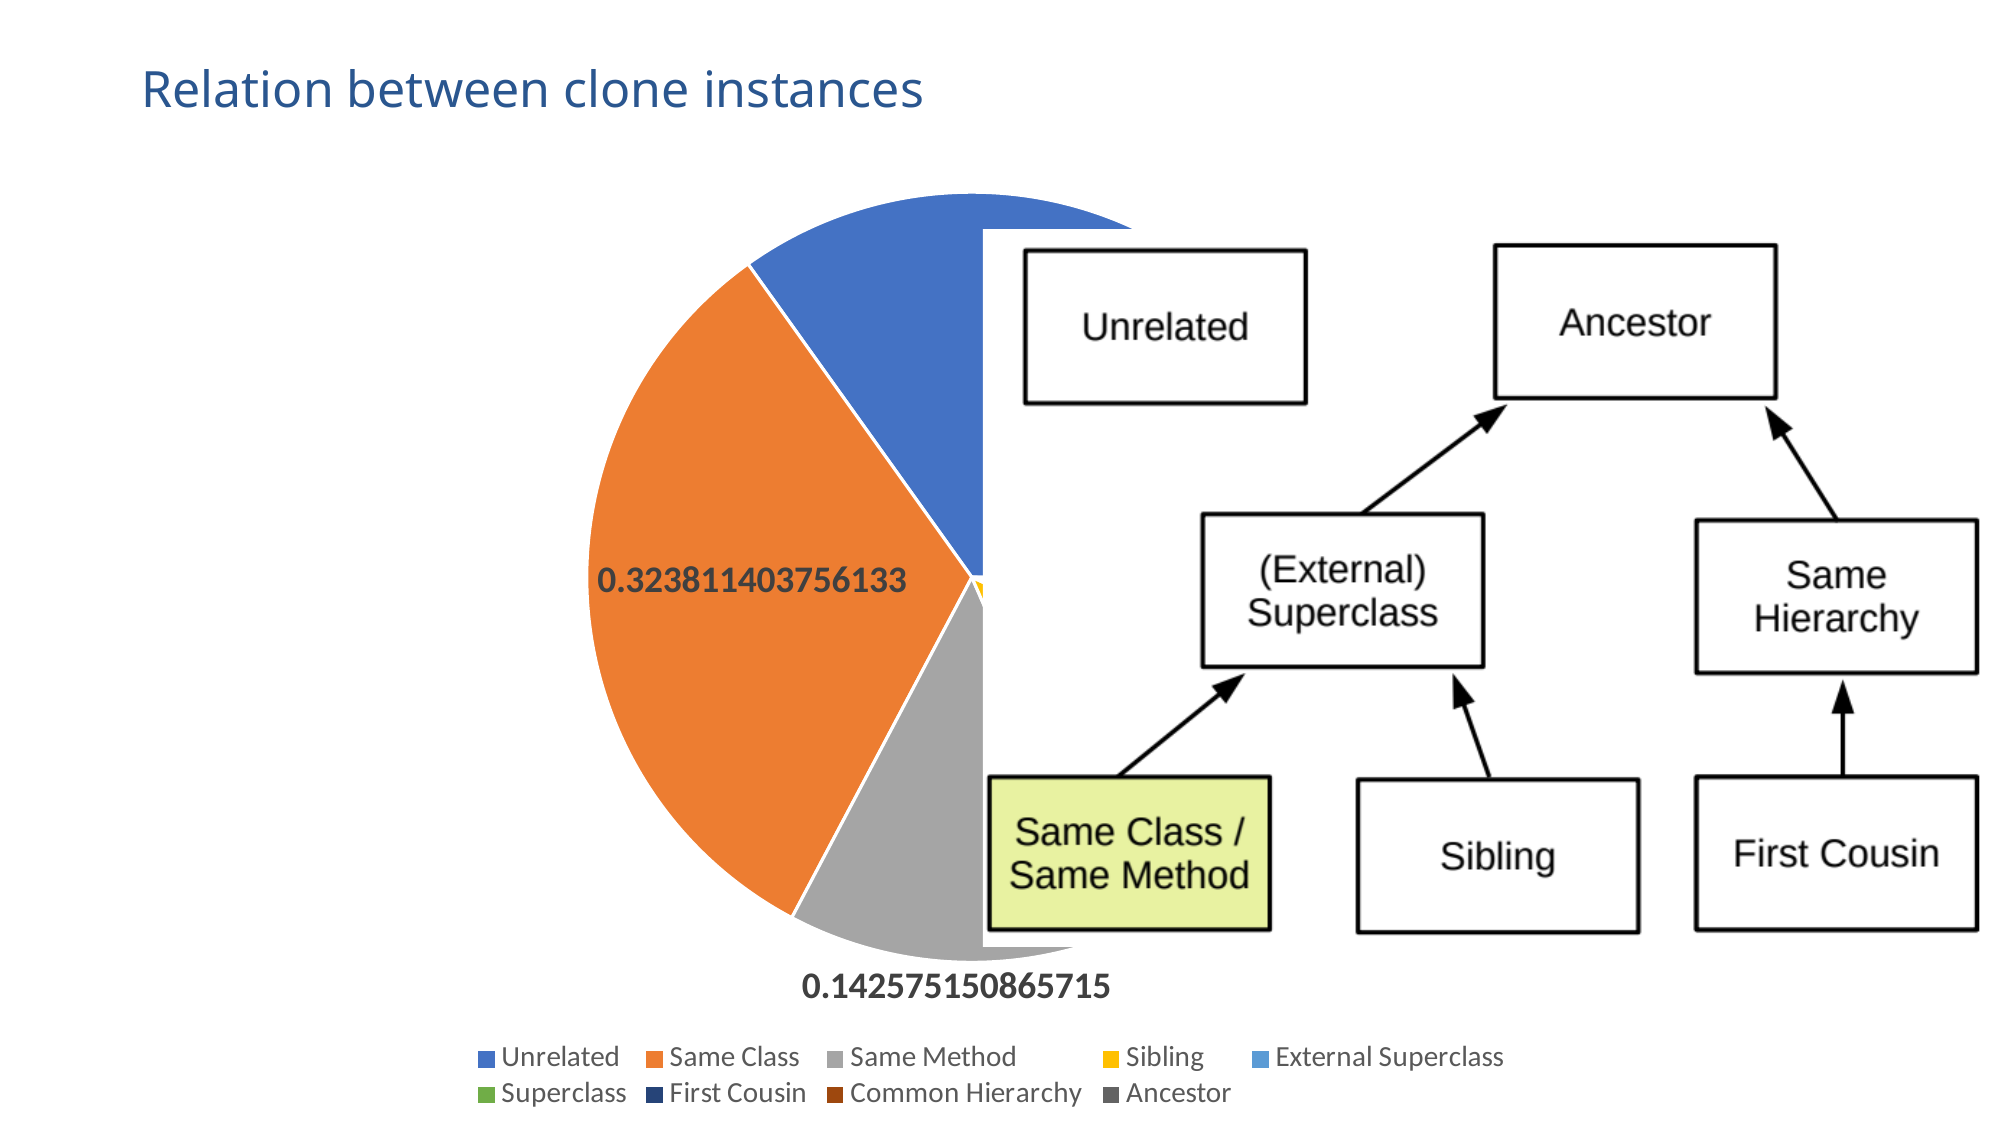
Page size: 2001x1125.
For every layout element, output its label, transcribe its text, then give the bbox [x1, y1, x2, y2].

chart [0, 148, 1988, 1117]
text_box Relation between clone instances [142, 59, 1842, 124]
picture [982, 229, 1988, 947]
